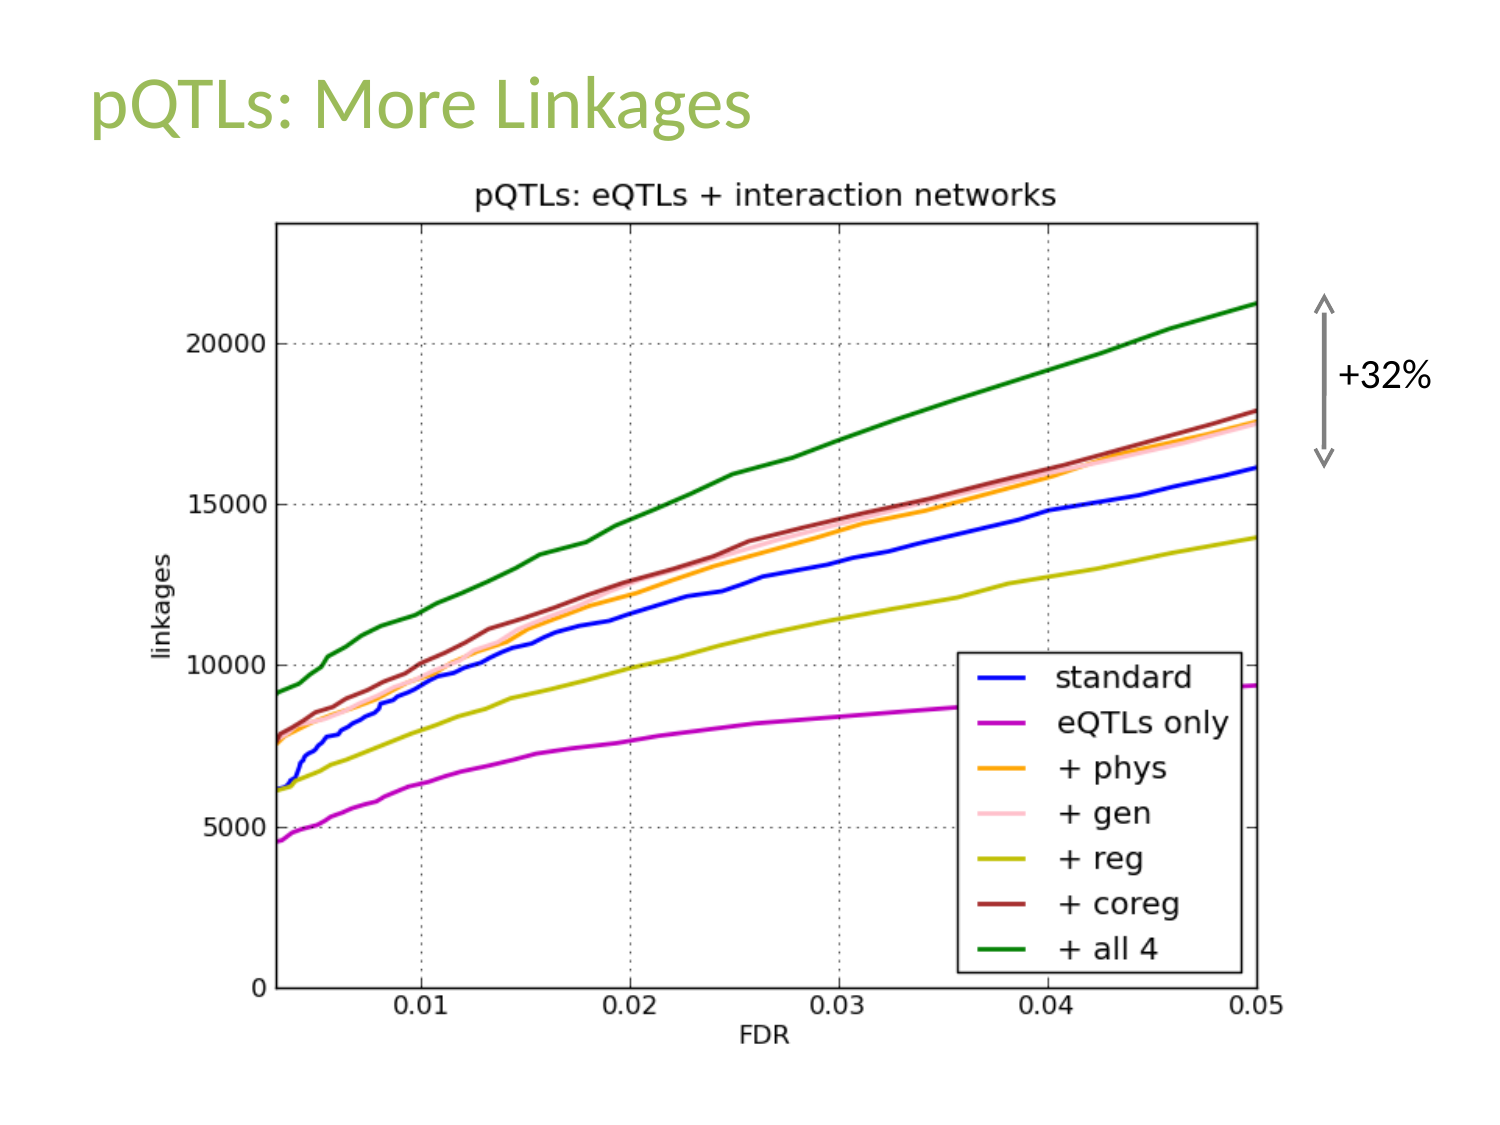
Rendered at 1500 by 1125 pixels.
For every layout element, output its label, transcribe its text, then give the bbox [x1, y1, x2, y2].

picture [117, 153, 1383, 1083]
text_box +32% [1324, 339, 1453, 405]
text_box pQTLs: More Linkages [74, 45, 1425, 153]
